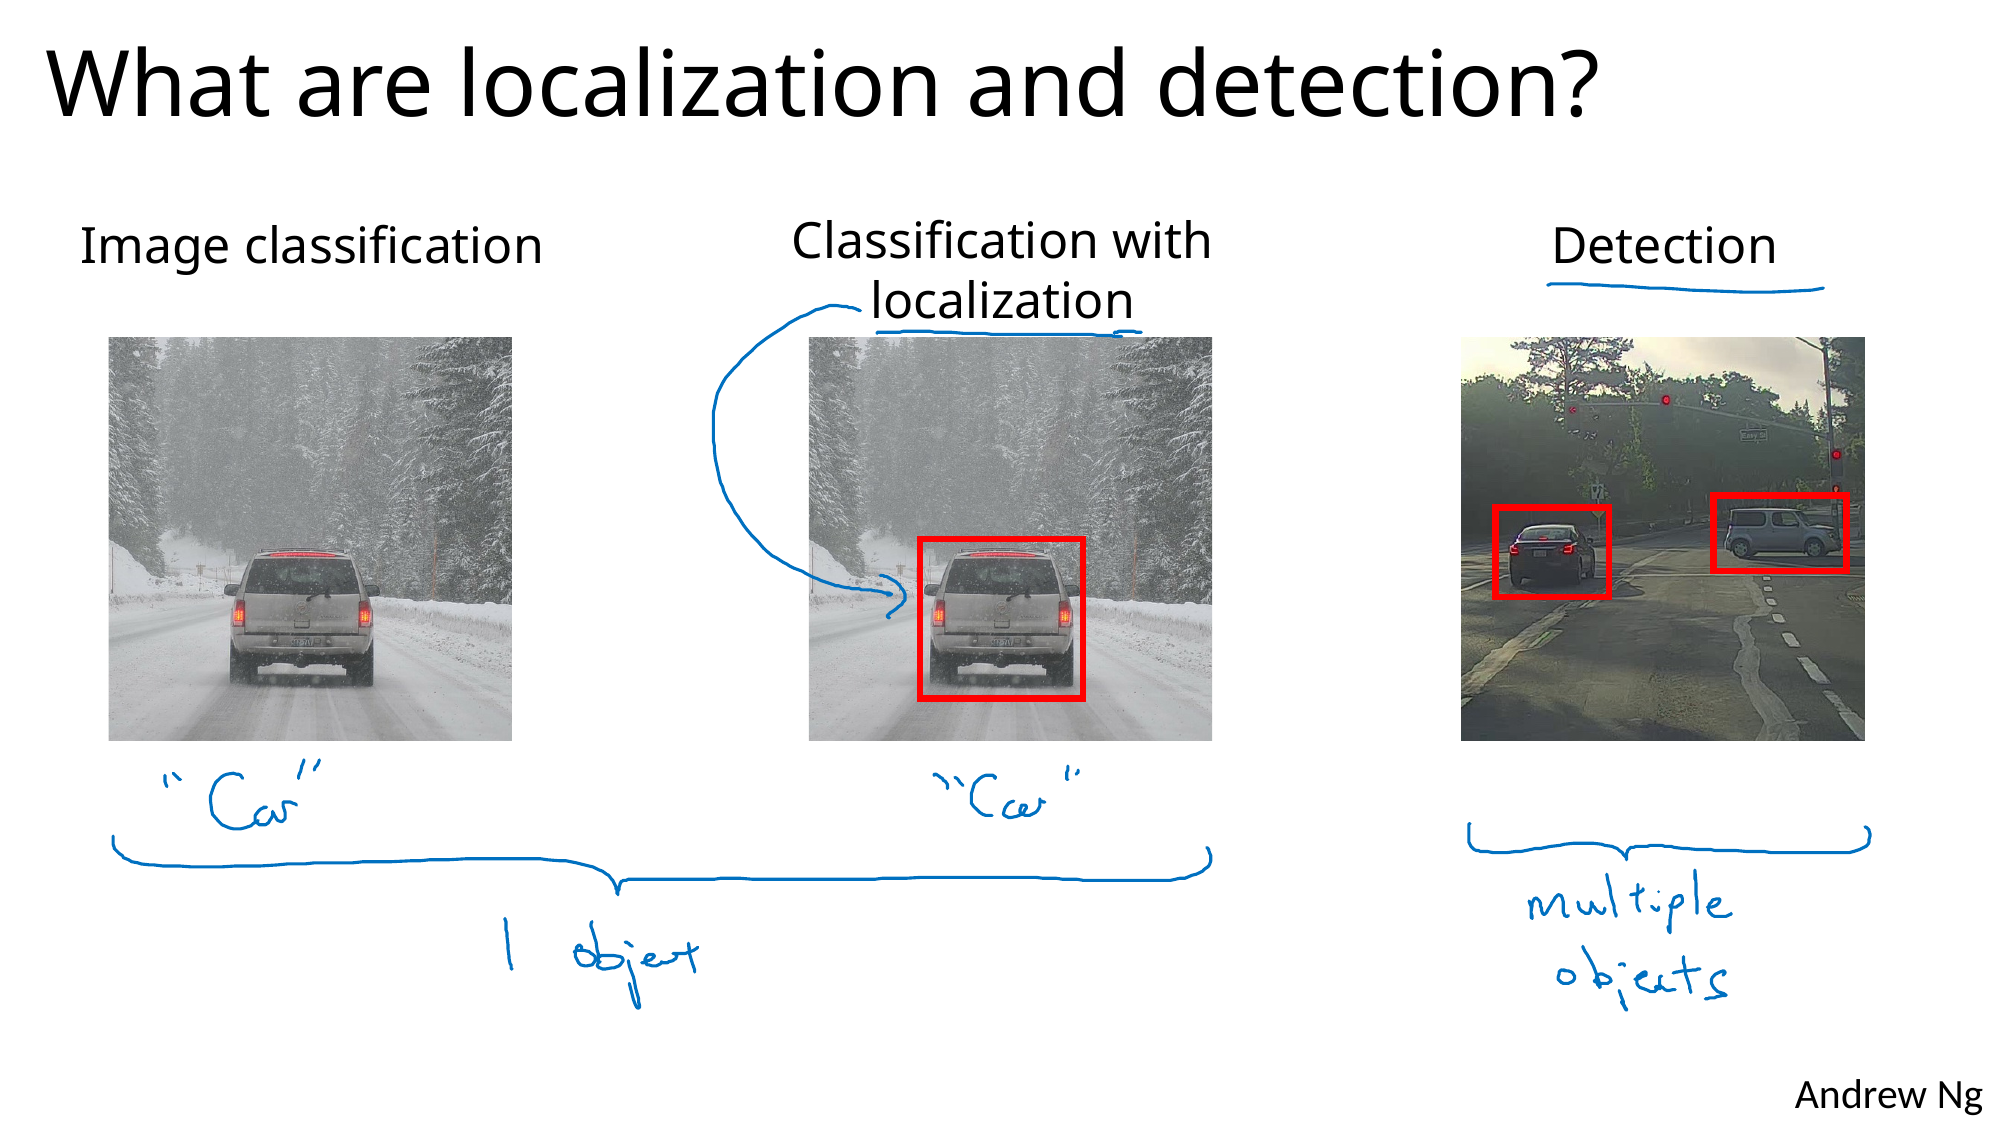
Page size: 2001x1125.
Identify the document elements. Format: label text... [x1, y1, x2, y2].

title What are localization and detection? [30, 29, 2000, 248]
picture [108, 280, 1876, 1015]
text_box Image classification [65, 206, 555, 282]
text_box Detection [1536, 206, 1790, 280]
text_box Classification with localization [776, 200, 1245, 280]
